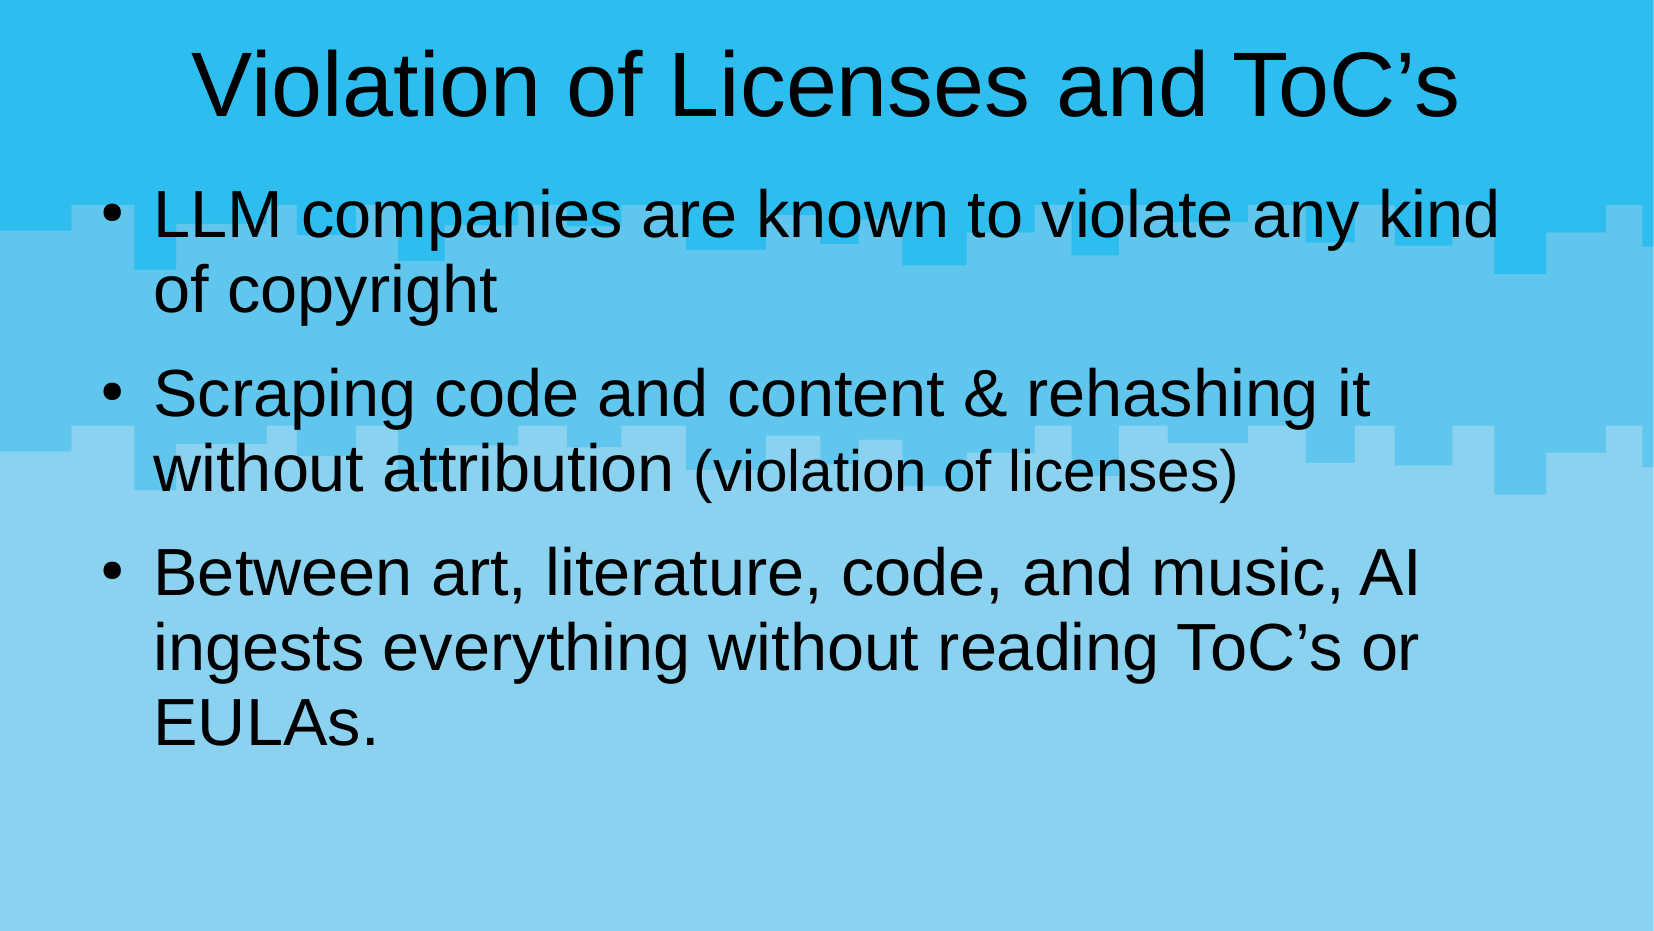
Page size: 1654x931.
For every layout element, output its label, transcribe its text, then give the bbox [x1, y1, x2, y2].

title Violation of Licenses and ToC’s [82, 7, 1571, 163]
list LLM companies are known to violate any kind of copyright Scraping code and content & rehashing it without attribution (violation of licenses) Between art, literature, code, and music, AI ingests everything without reading ToC’s or EULAs. [82, 177, 1571, 827]
picture [0, 0, 1654, 931]
